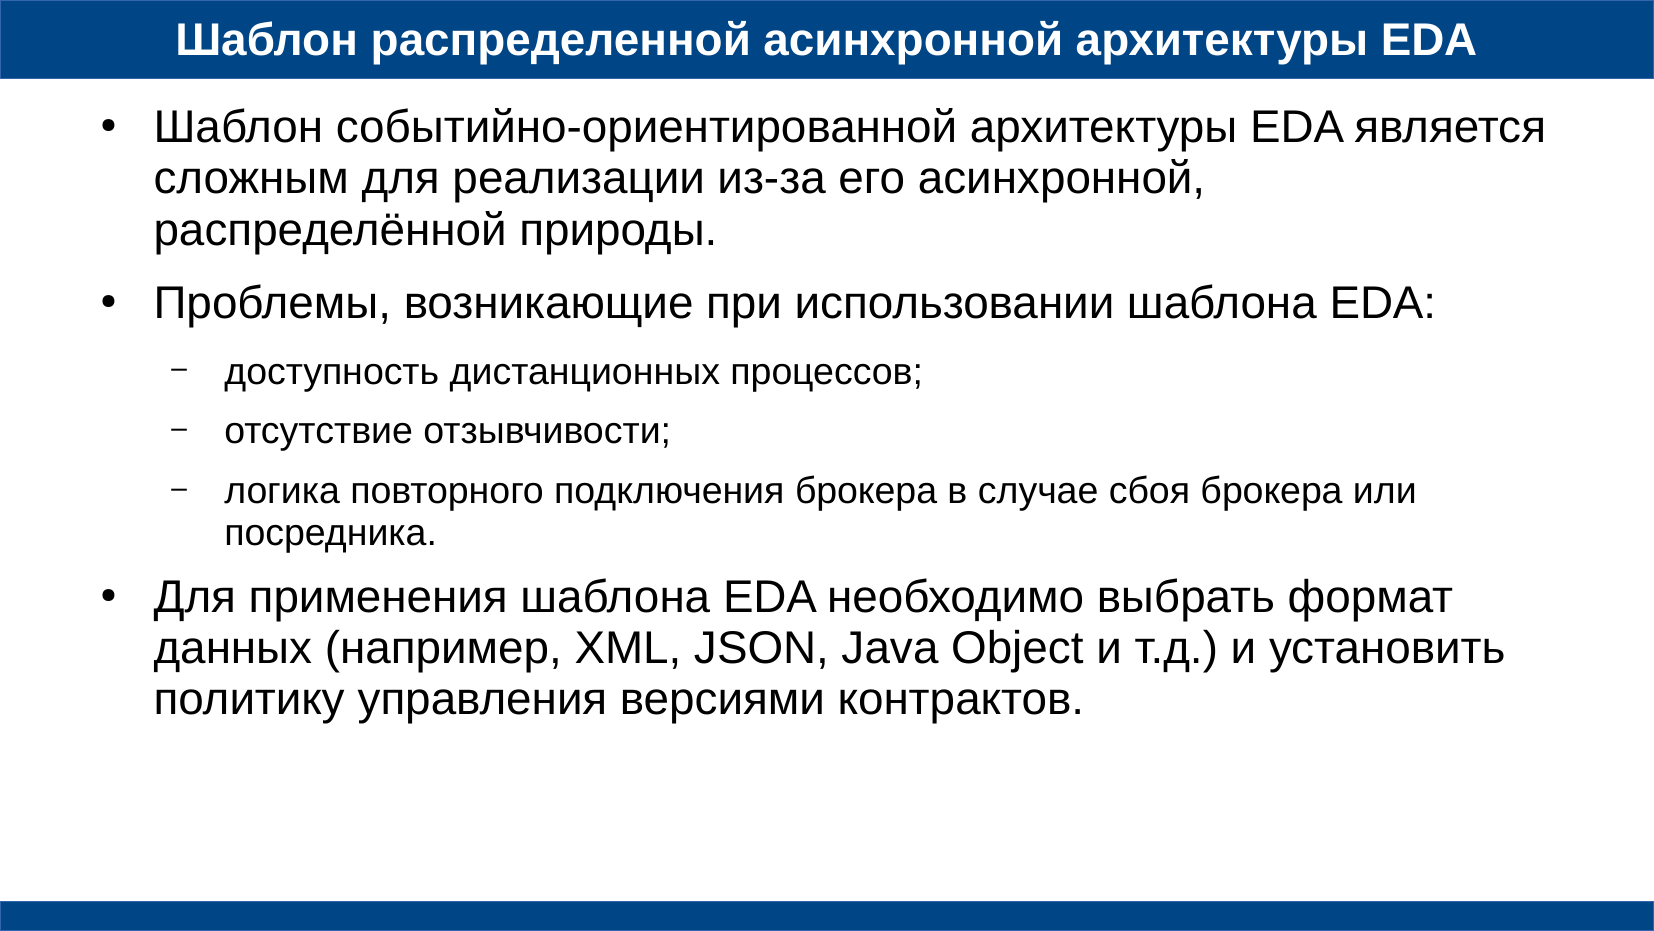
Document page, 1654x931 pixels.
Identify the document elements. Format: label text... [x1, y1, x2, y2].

list Шаблон событийно-ориентированной архитектуры EDA является сложным для реализации из-за его асинхронной, распределённой природы. Проблемы, возникающие при использовании шаблона EDA: доступность дистанционных процессов; отсутствие отзывчивости; логика повторного подключения брокера в случае сбоя брокера или посредника. Для применения шаблона EDA необходимо выбрать формат данных (например, XML, JSON, Java Object и т.д.) и установить политику управления версиями контрактов. [82, 101, 1571, 901]
title Шаблон распределенной асинхронной архитектуры EDA [0, 0, 1654, 79]
